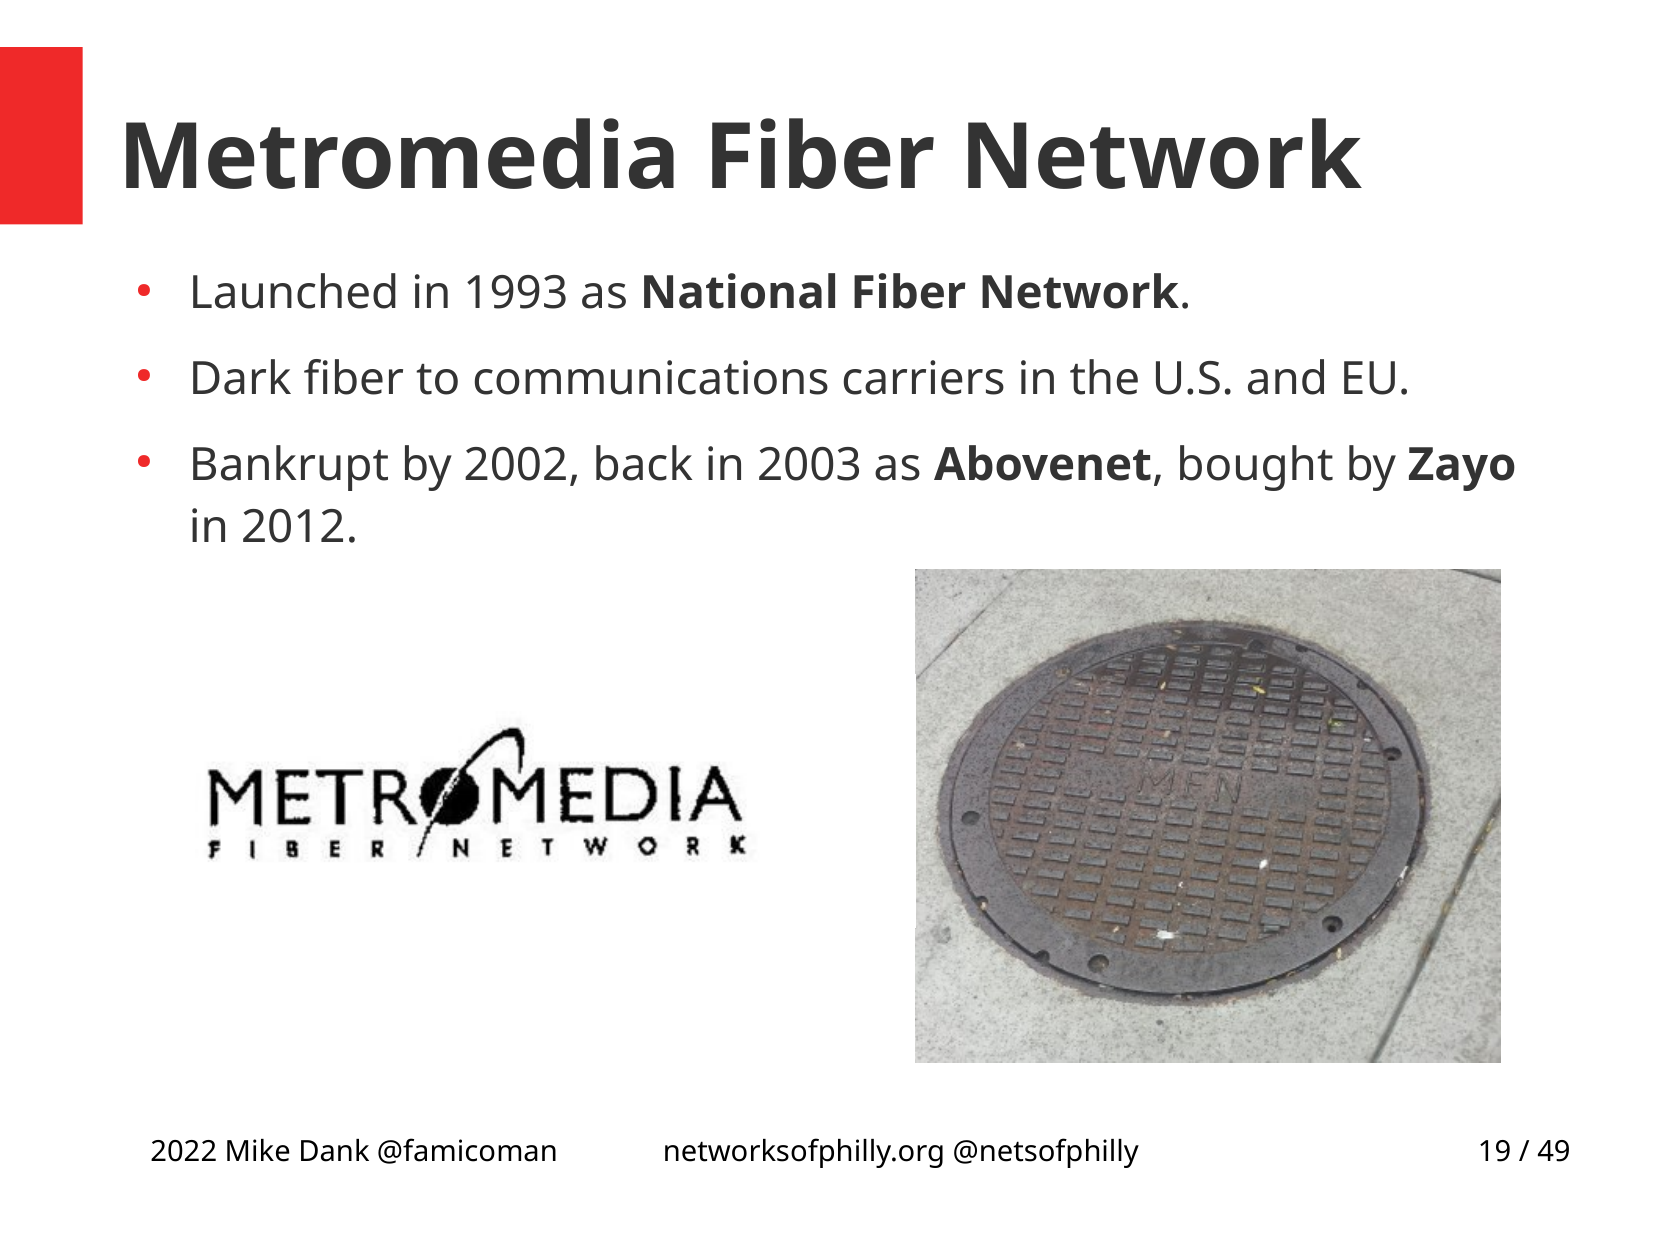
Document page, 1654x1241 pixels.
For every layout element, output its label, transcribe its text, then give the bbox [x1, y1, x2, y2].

list Launched in 1993 as National Fiber Network. Dark fiber to communications carriers in the U.S. and EU. Bankrupt by 2002, back in 2003 as Abovenet, bought by Zayo in 2012. [118, 259, 1536, 980]
title Metromedia Fiber Network [118, 49, 1571, 257]
picture [133, 569, 1501, 1063]
